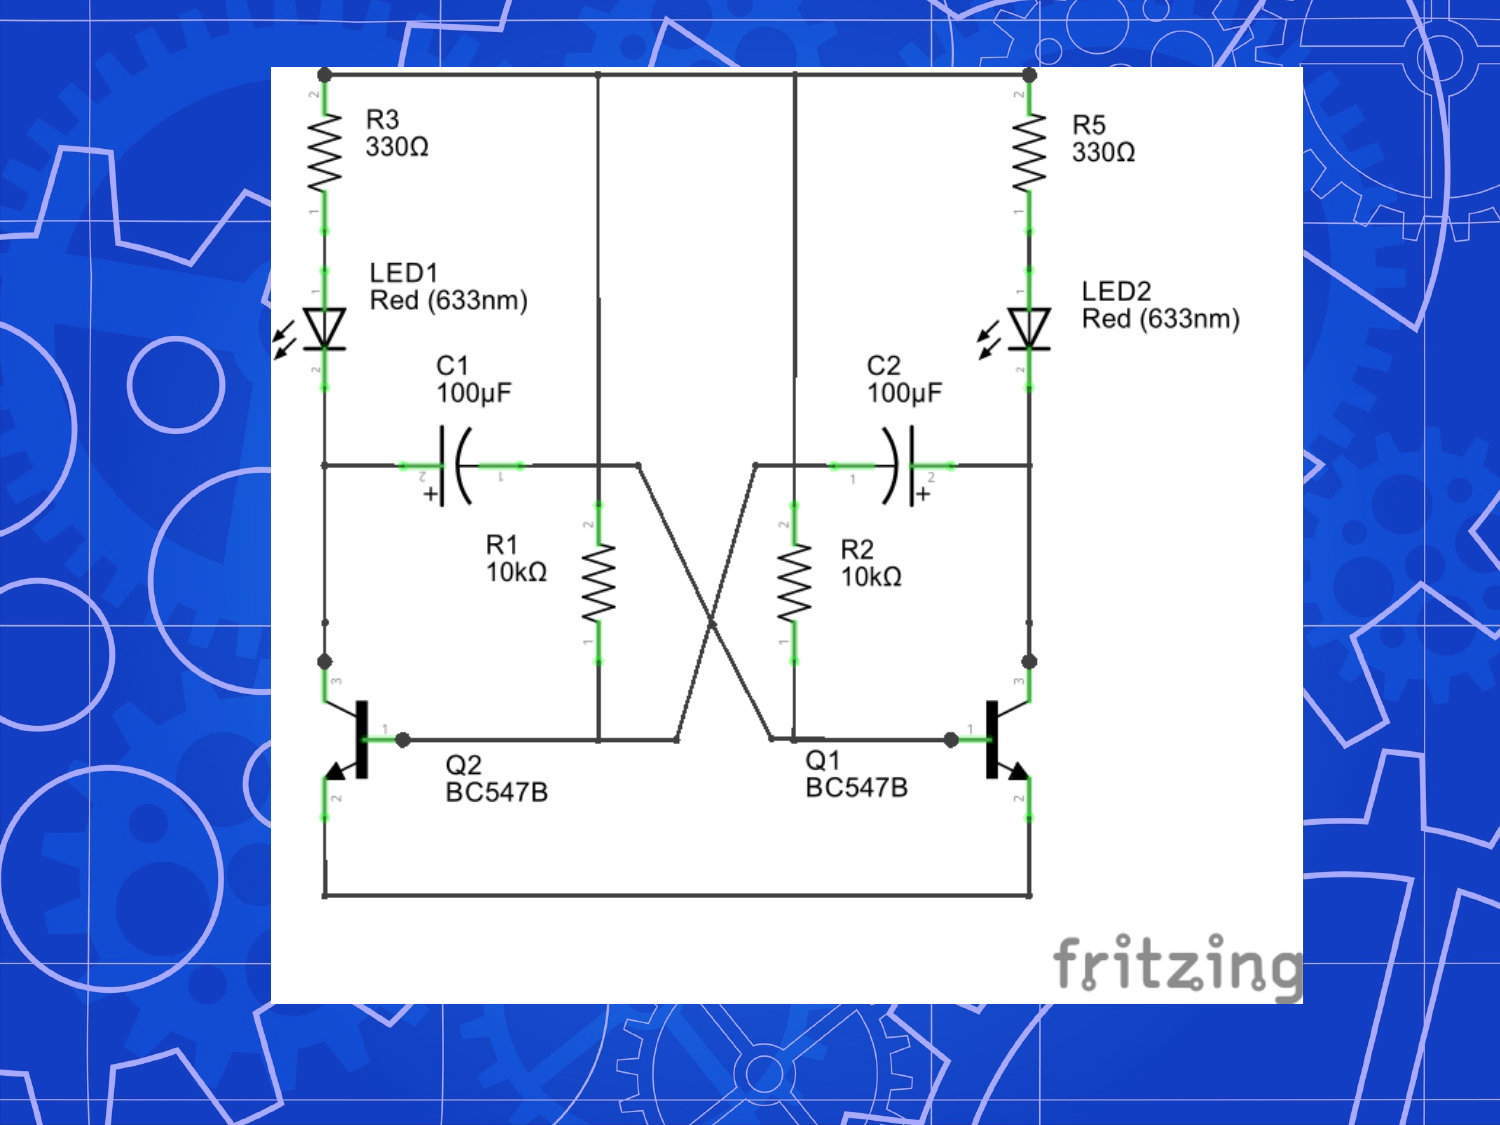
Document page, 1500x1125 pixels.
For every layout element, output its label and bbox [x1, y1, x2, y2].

picture [271, 67, 1305, 1004]
